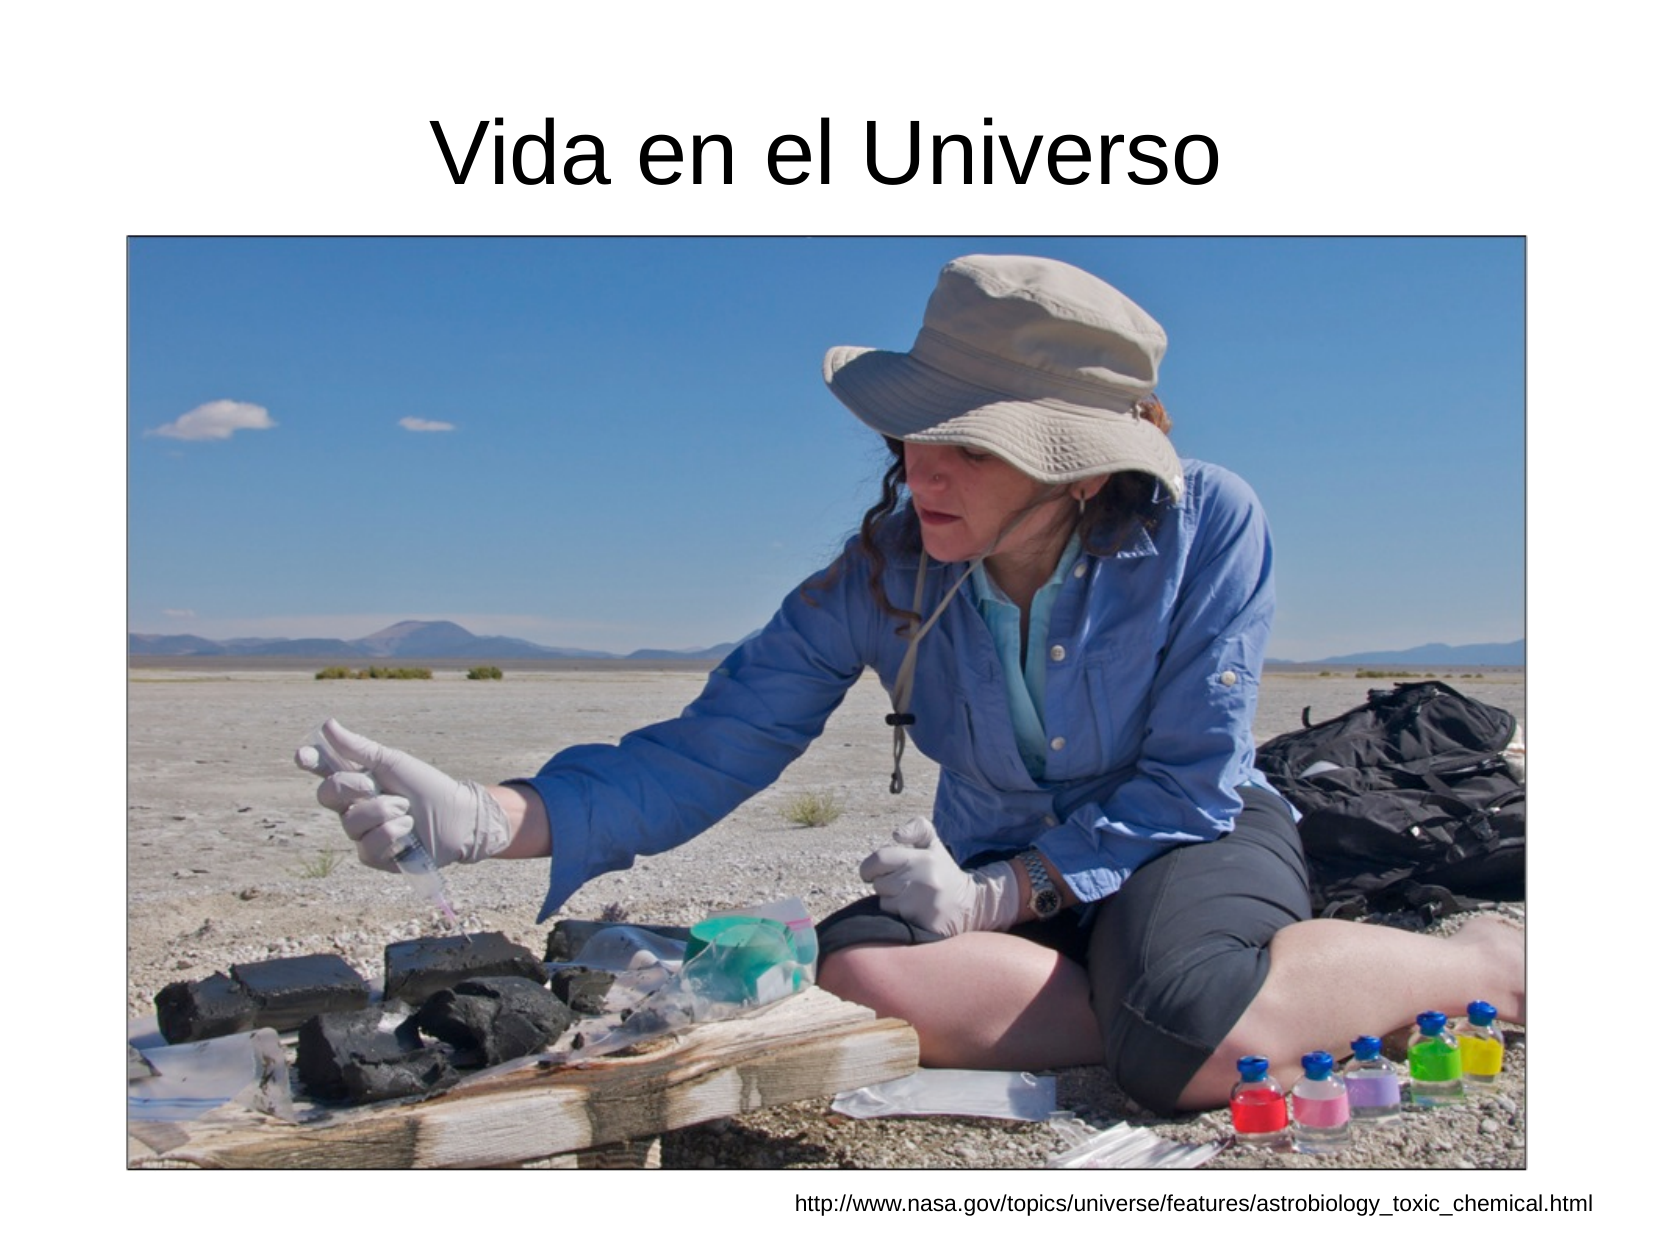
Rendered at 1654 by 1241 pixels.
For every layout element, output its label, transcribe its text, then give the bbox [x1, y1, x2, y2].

text_box http://www.nasa.gov/topics/universe/features/astrobiology_toxic_chemical.html [780, 1183, 1654, 1241]
picture [125, 234, 1528, 1172]
title Vida en el Universo [82, 49, 1571, 257]
